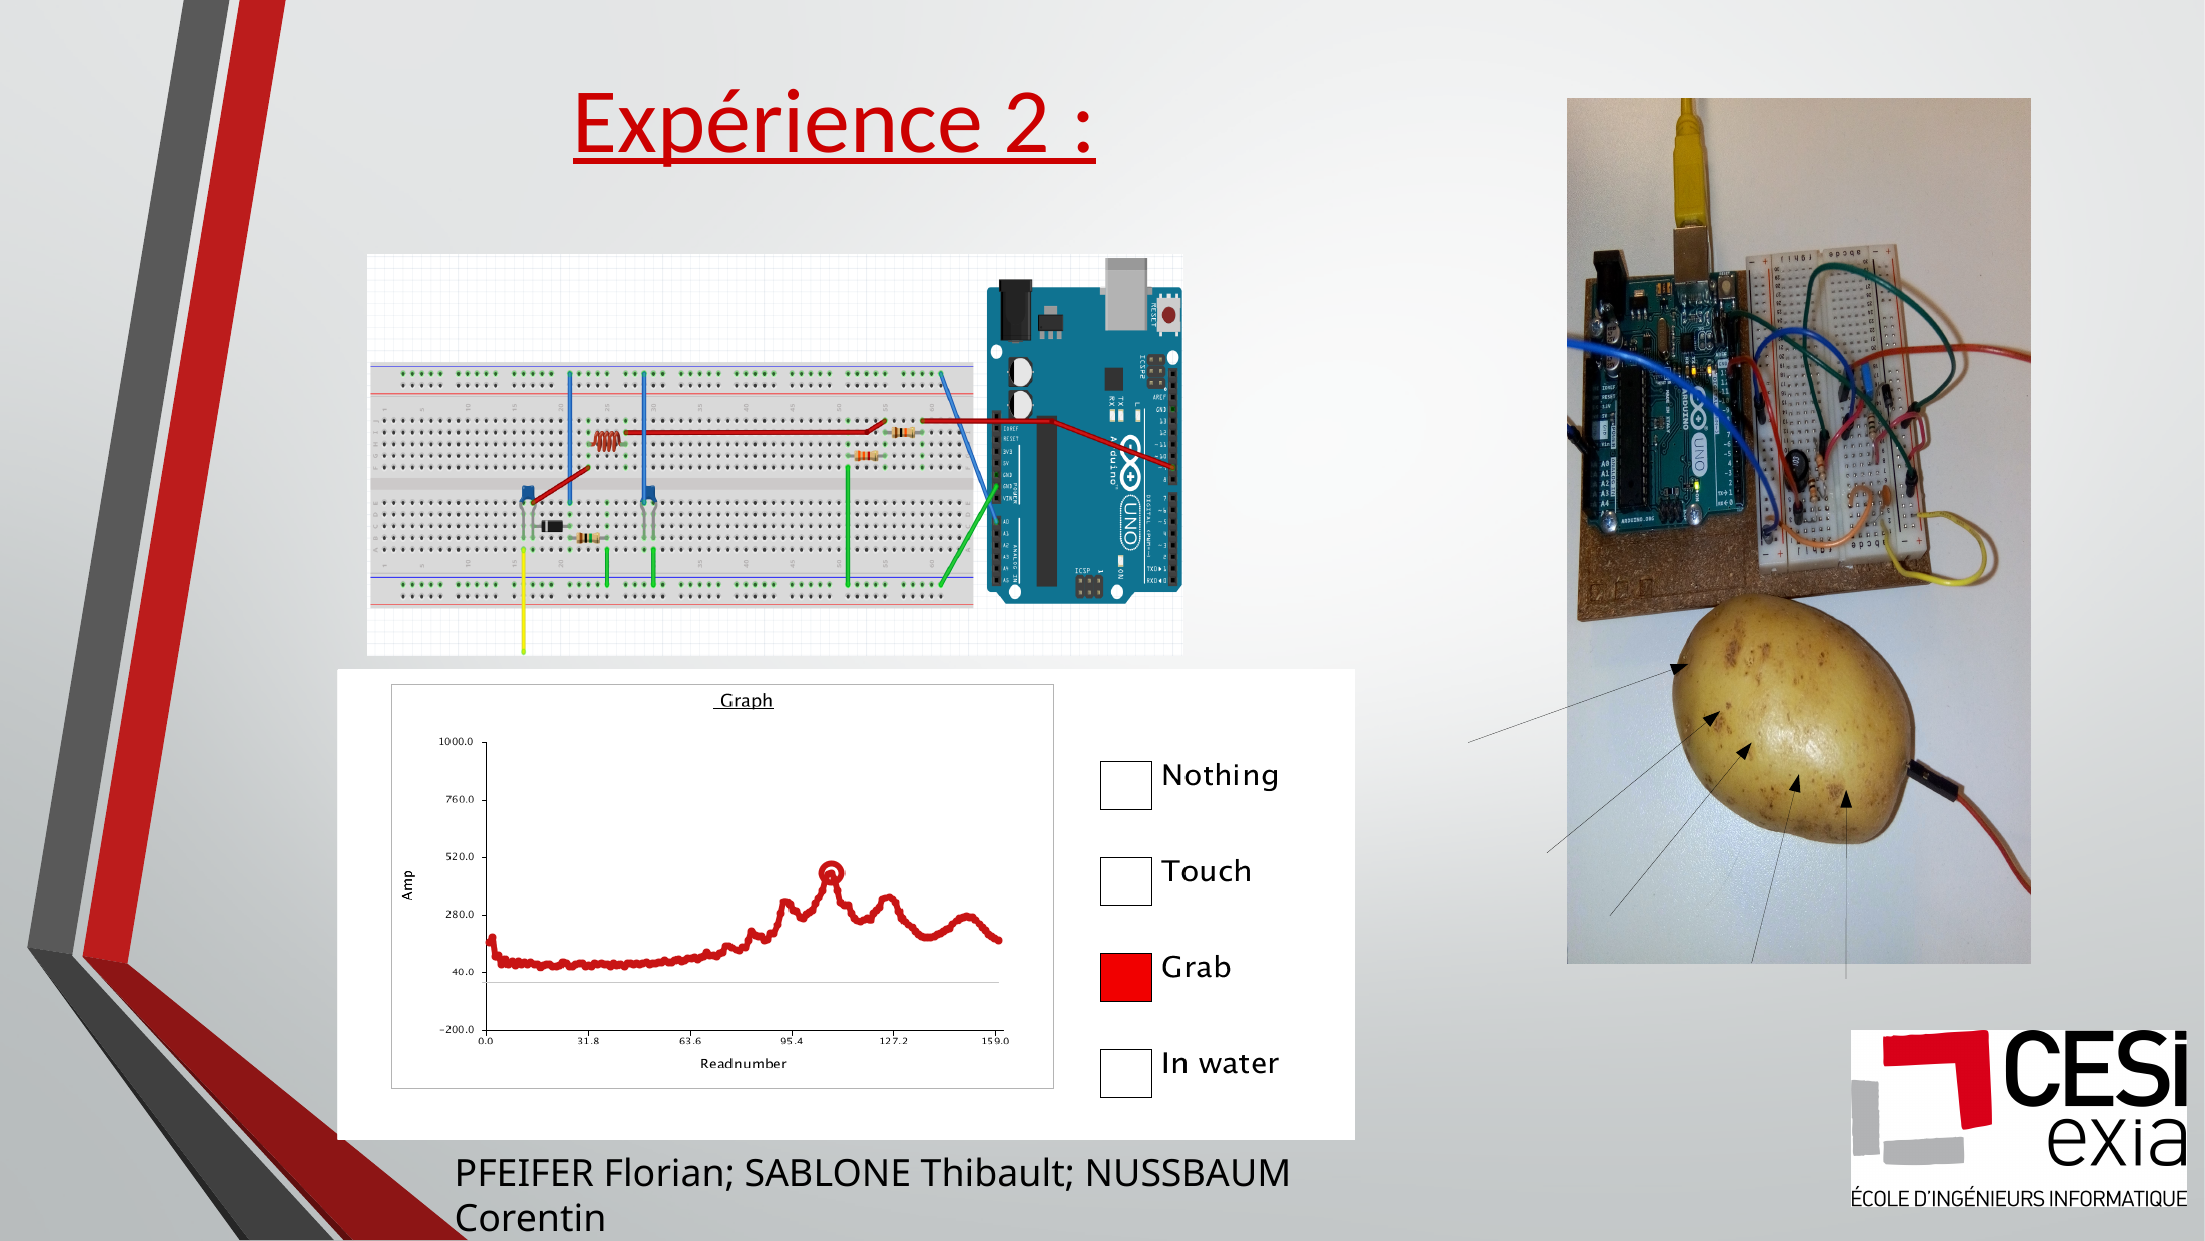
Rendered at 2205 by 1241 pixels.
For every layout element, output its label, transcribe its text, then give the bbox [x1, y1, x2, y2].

picture [367, 254, 1183, 656]
title Expérience 2 : [0, 52, 1827, 179]
picture [1851, 1030, 2187, 1207]
picture [1567, 98, 2031, 964]
text_box PFEIFER Florian; SABLONE Thibault; NUSSBAUM Corentin [439, 1141, 1382, 1203]
picture [337, 669, 1355, 1140]
